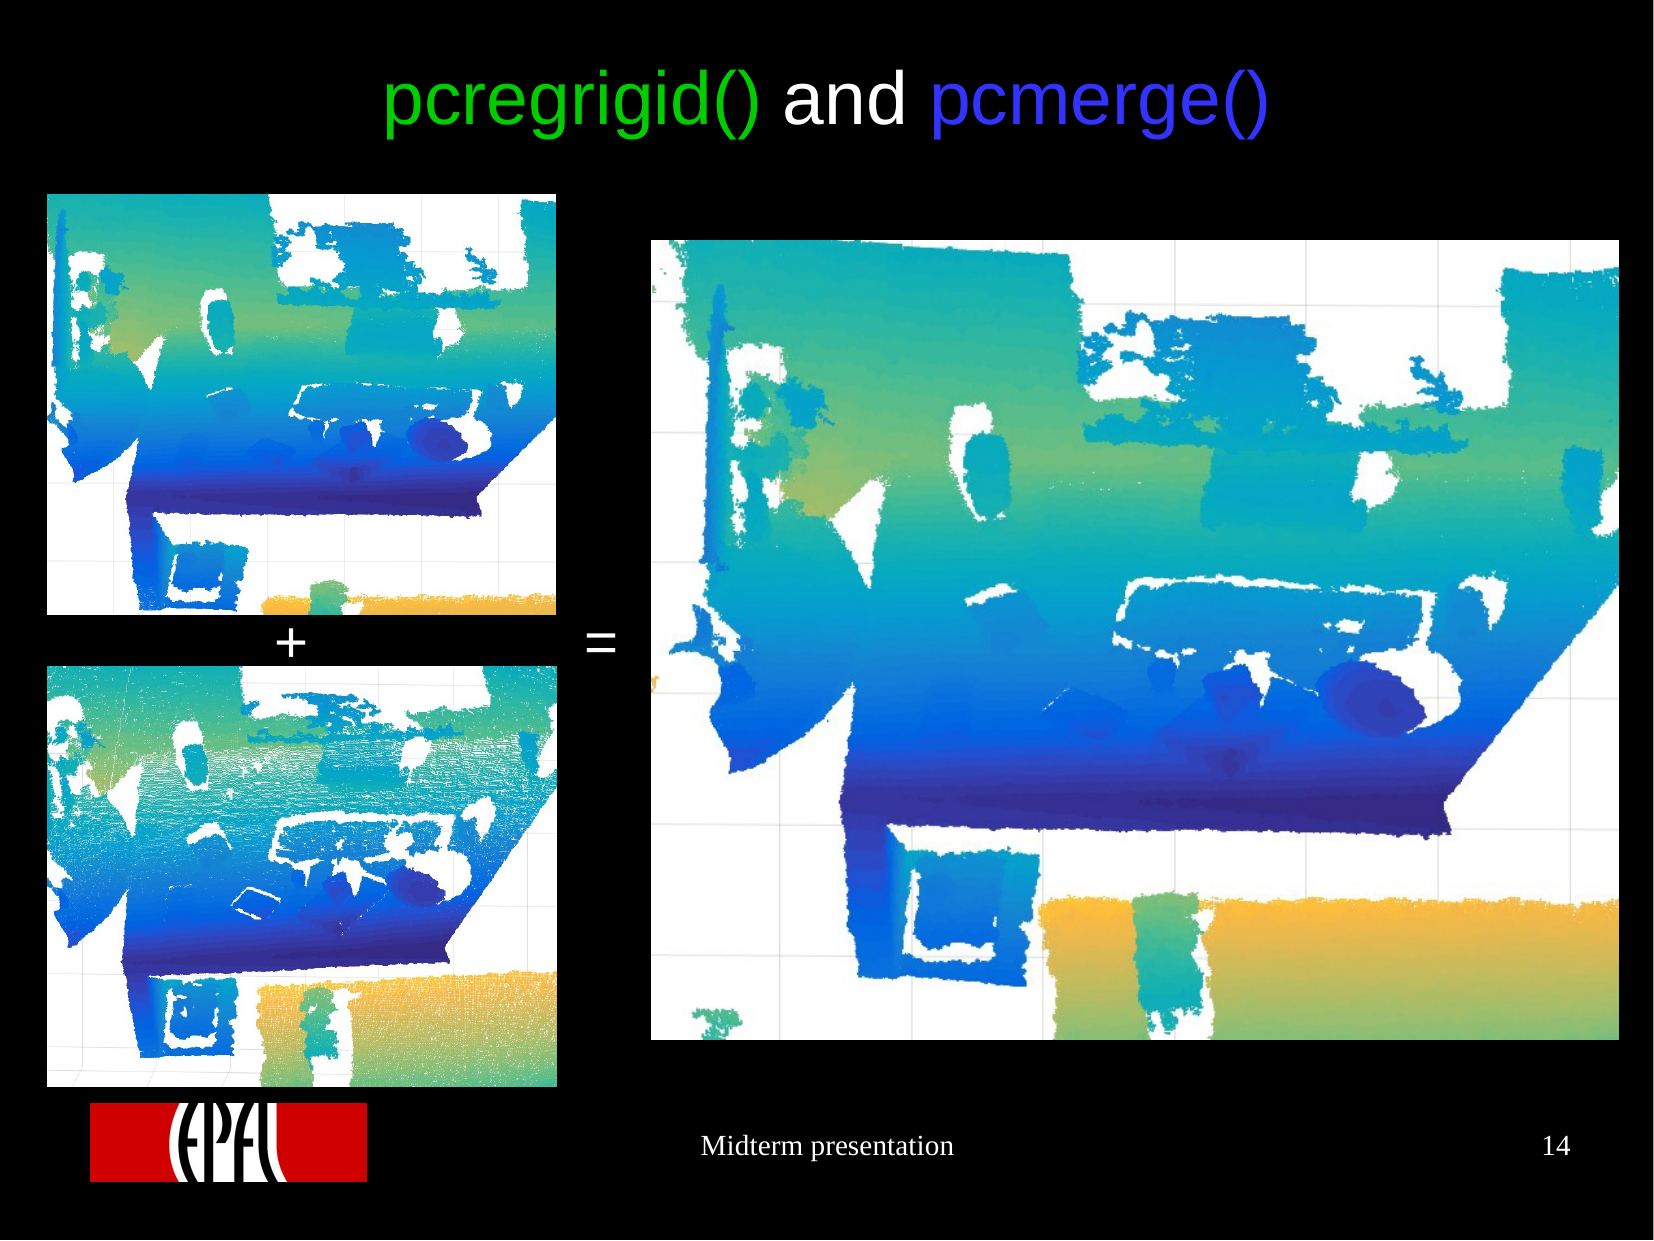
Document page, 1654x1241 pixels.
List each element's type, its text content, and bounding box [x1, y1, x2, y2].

picture [47, 838, 55, 844]
title pcregrigid() and pcmerge() [82, 35, 1571, 163]
picture [136, 858, 146, 866]
picture [90, 1103, 367, 1182]
picture [47, 194, 556, 615]
picture [56, 845, 64, 852]
picture [47, 666, 557, 1087]
text_box + = [259, 602, 815, 942]
picture [651, 240, 1619, 1040]
picture [81, 856, 94, 862]
